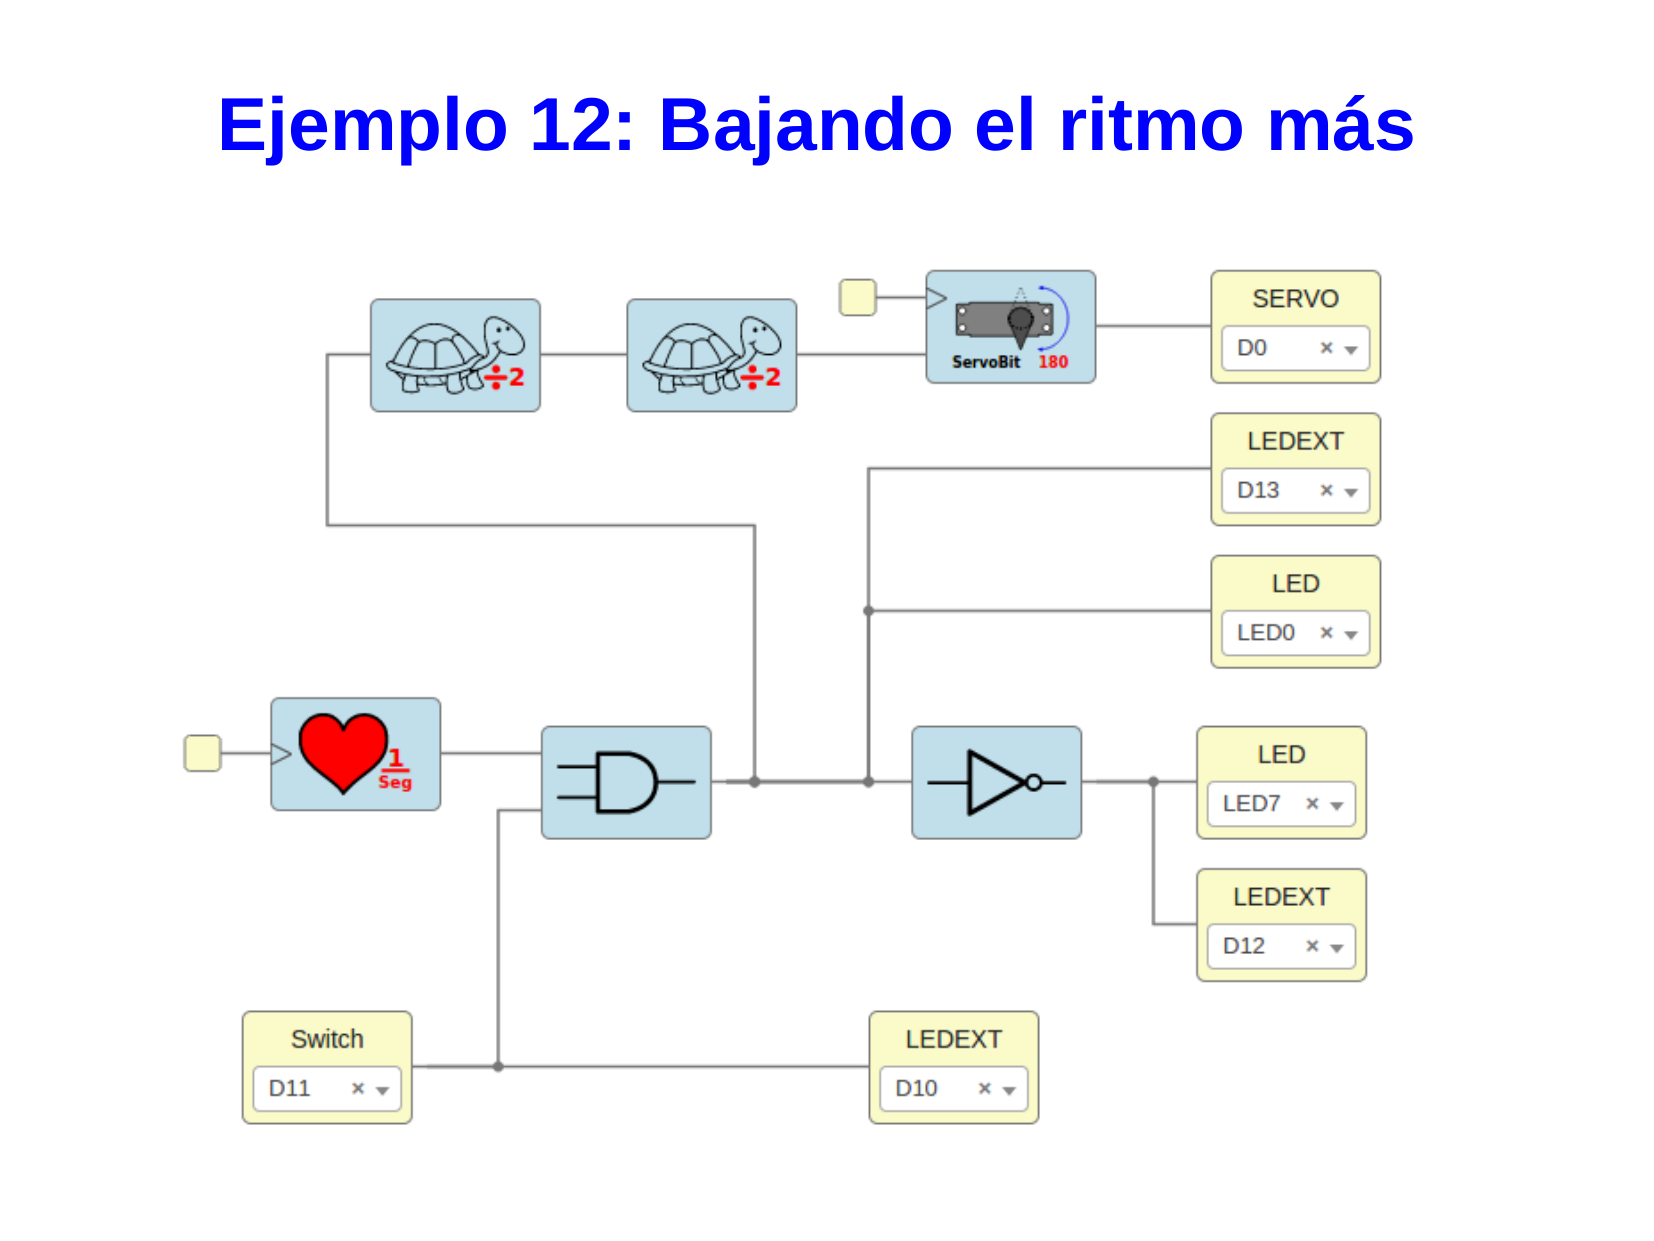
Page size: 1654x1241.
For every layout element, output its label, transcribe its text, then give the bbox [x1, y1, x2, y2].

picture [171, 224, 1396, 1148]
text_box Ejemplo 12: Bajando el ritmo más [90, 75, 1546, 174]
